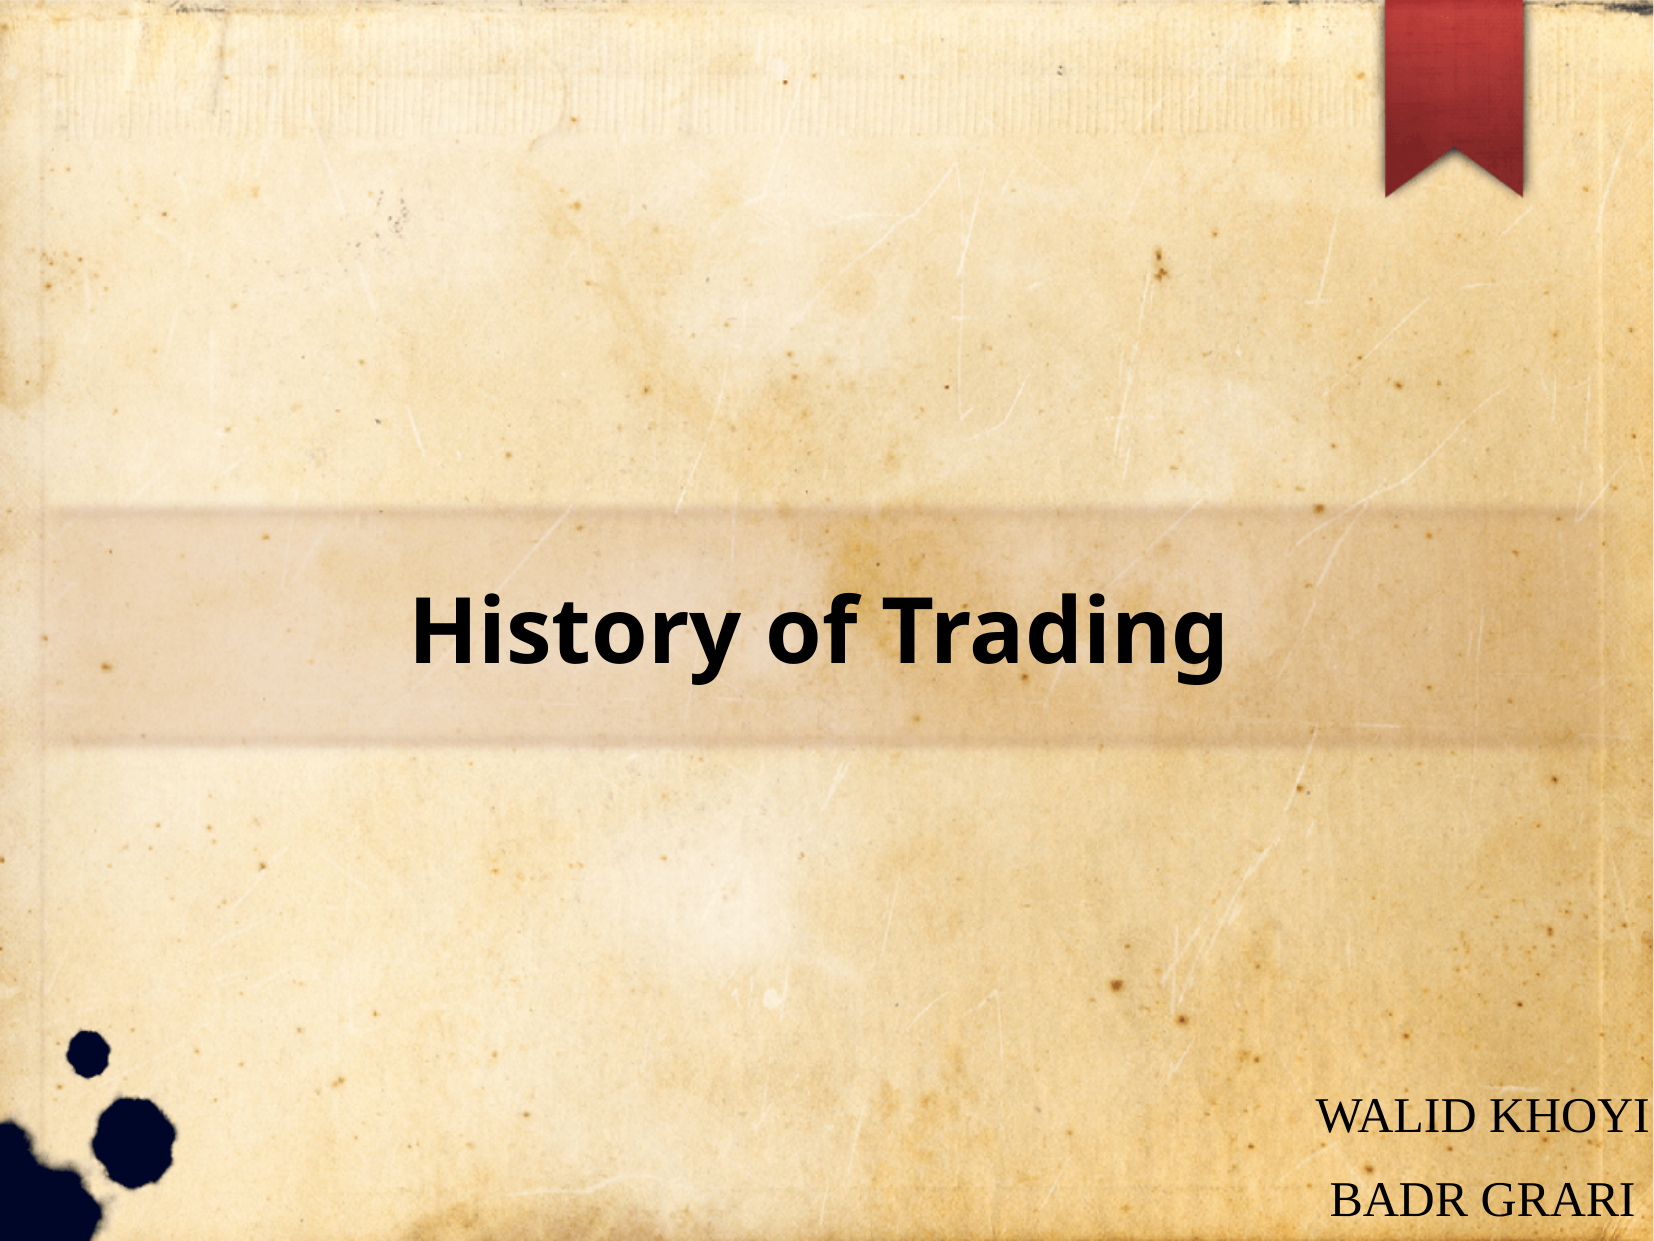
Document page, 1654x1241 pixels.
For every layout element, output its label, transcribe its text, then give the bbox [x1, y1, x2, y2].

list WALID KHOYI BADR GRARI [1241, 1087, 1654, 1241]
picture [0, 0, 1654, 1241]
title History of Trading [75, 525, 1564, 733]
